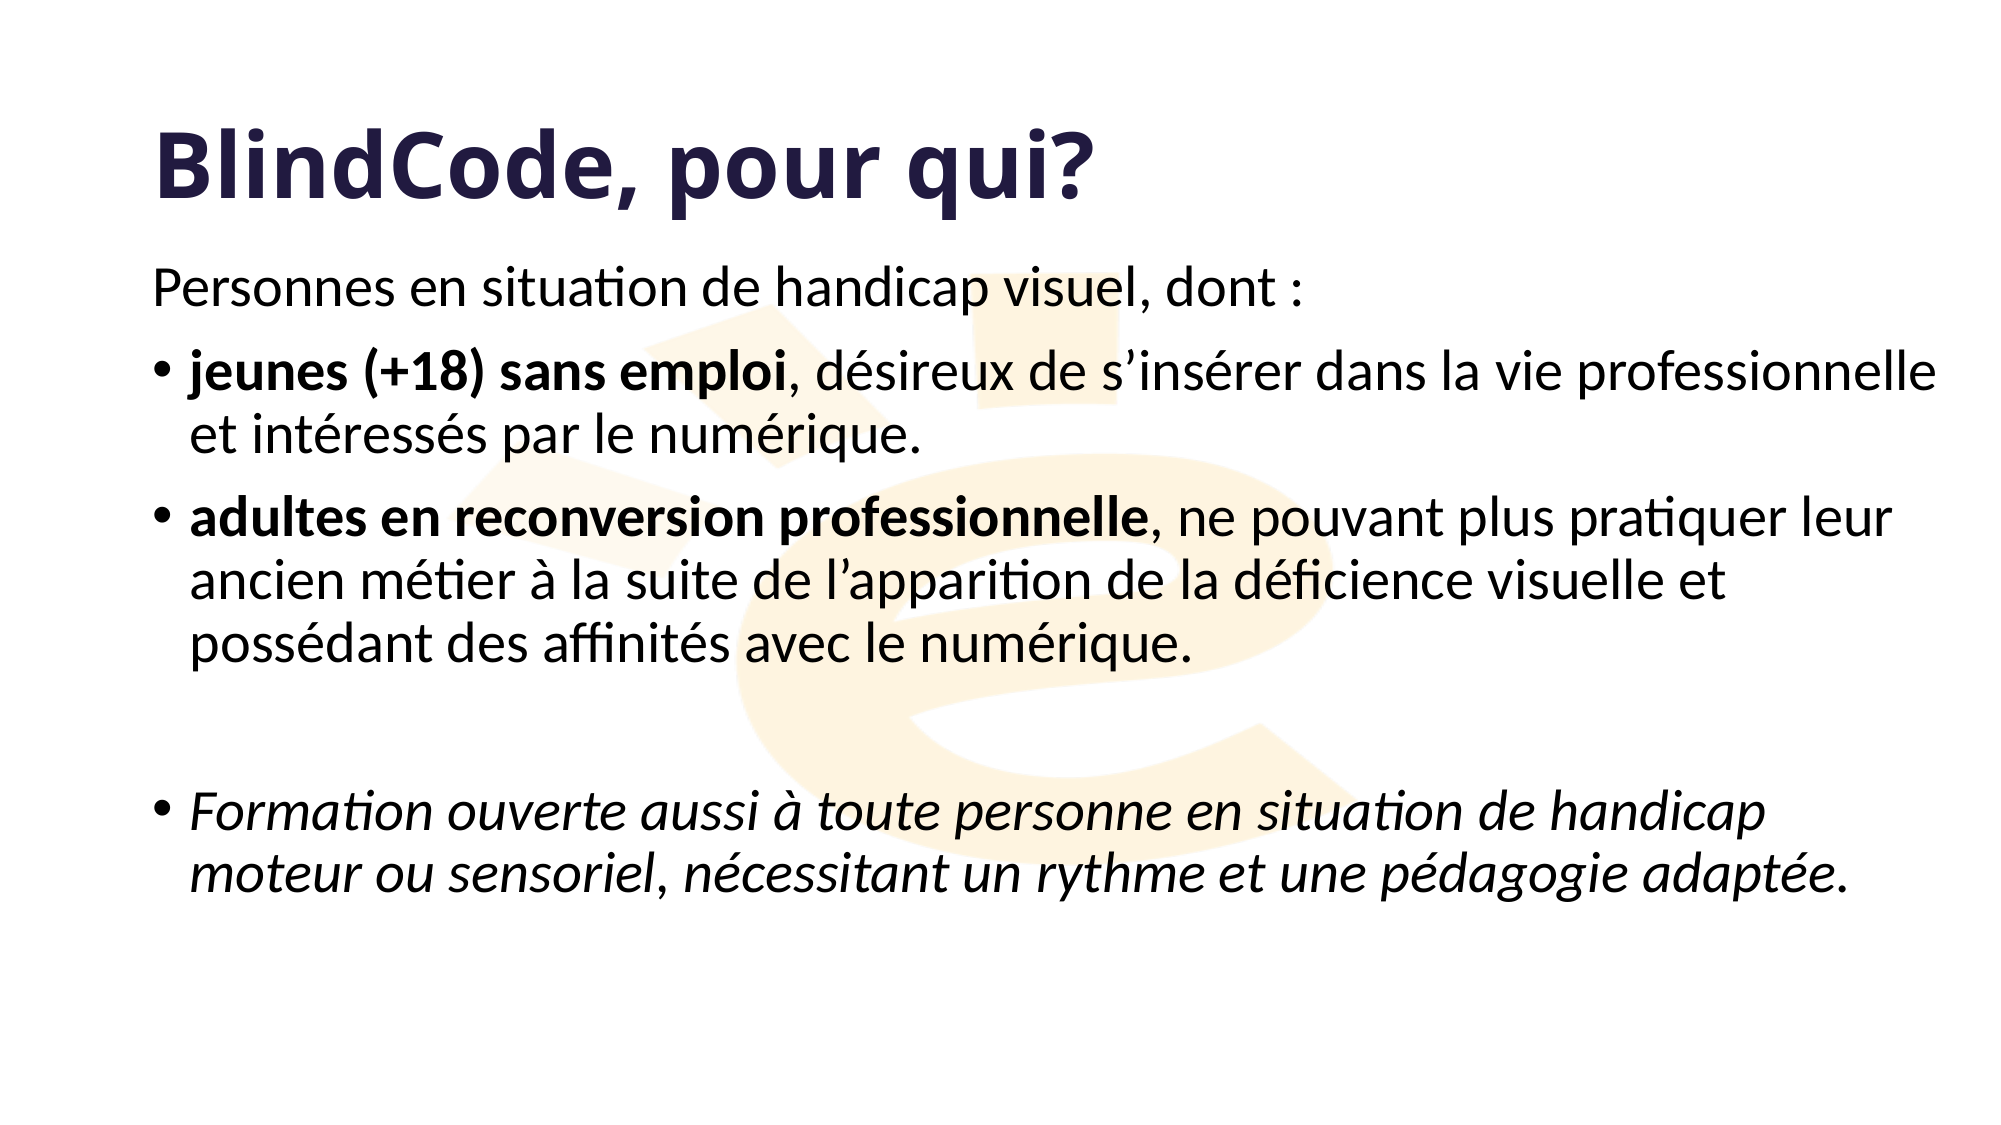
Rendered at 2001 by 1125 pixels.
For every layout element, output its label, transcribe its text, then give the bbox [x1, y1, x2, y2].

title BlindCode, pour qui? [137, 59, 1863, 248]
list Personnes en situation de handicap visuel, dont : jeunes (+18) sans emploi, désireux de s’insérer dans la vie professionnelle et intéressés par le numérique. adultes en reconversion professionnelle, ne pouvant plus pratiquer leur ancien métier à la suite de l’apparition de la déficience visuelle et possédant des affinités avec le numérique. Formation ouverte aussi à toute personne en situation de handicap moteur ou sensoriel, nécessitant un rythme et une pédagogie adaptée. [137, 248, 1958, 963]
